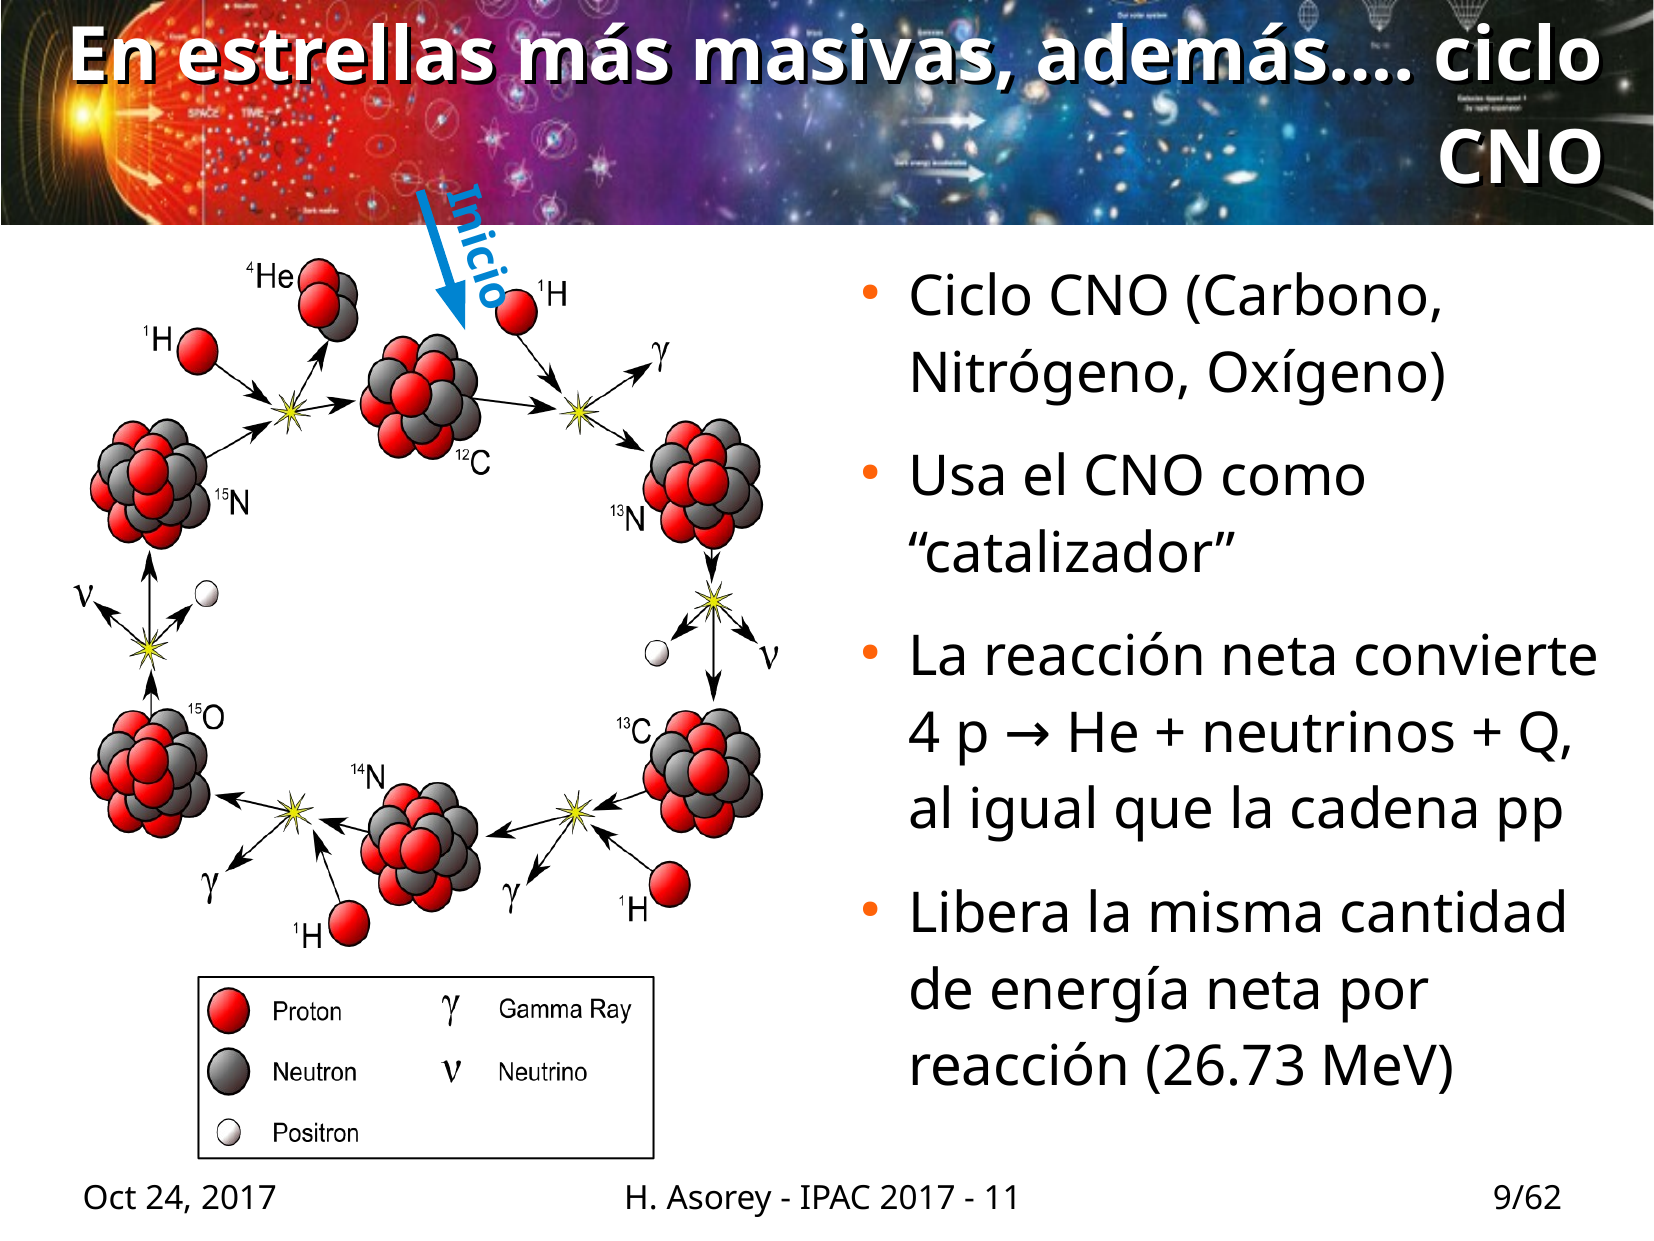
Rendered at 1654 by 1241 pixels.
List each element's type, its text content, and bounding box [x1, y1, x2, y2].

list Ciclo CNO (Carbono, Nitrógeno, Oxígeno) Usa el CNO como “catalizador” La reacción neta convierte 4 p → He + neutrinos + Q, al igual que la cadena pp Libera la misma cantidad de energía neta por reacción (26.73 MeV) [844, 255, 1606, 1156]
picture [1, 0, 1654, 225]
picture [2, 239, 849, 1186]
picture [426, 191, 1230, 225]
title En estrellas más masivas, además…. ciclo CNO [45, 15, 1606, 191]
